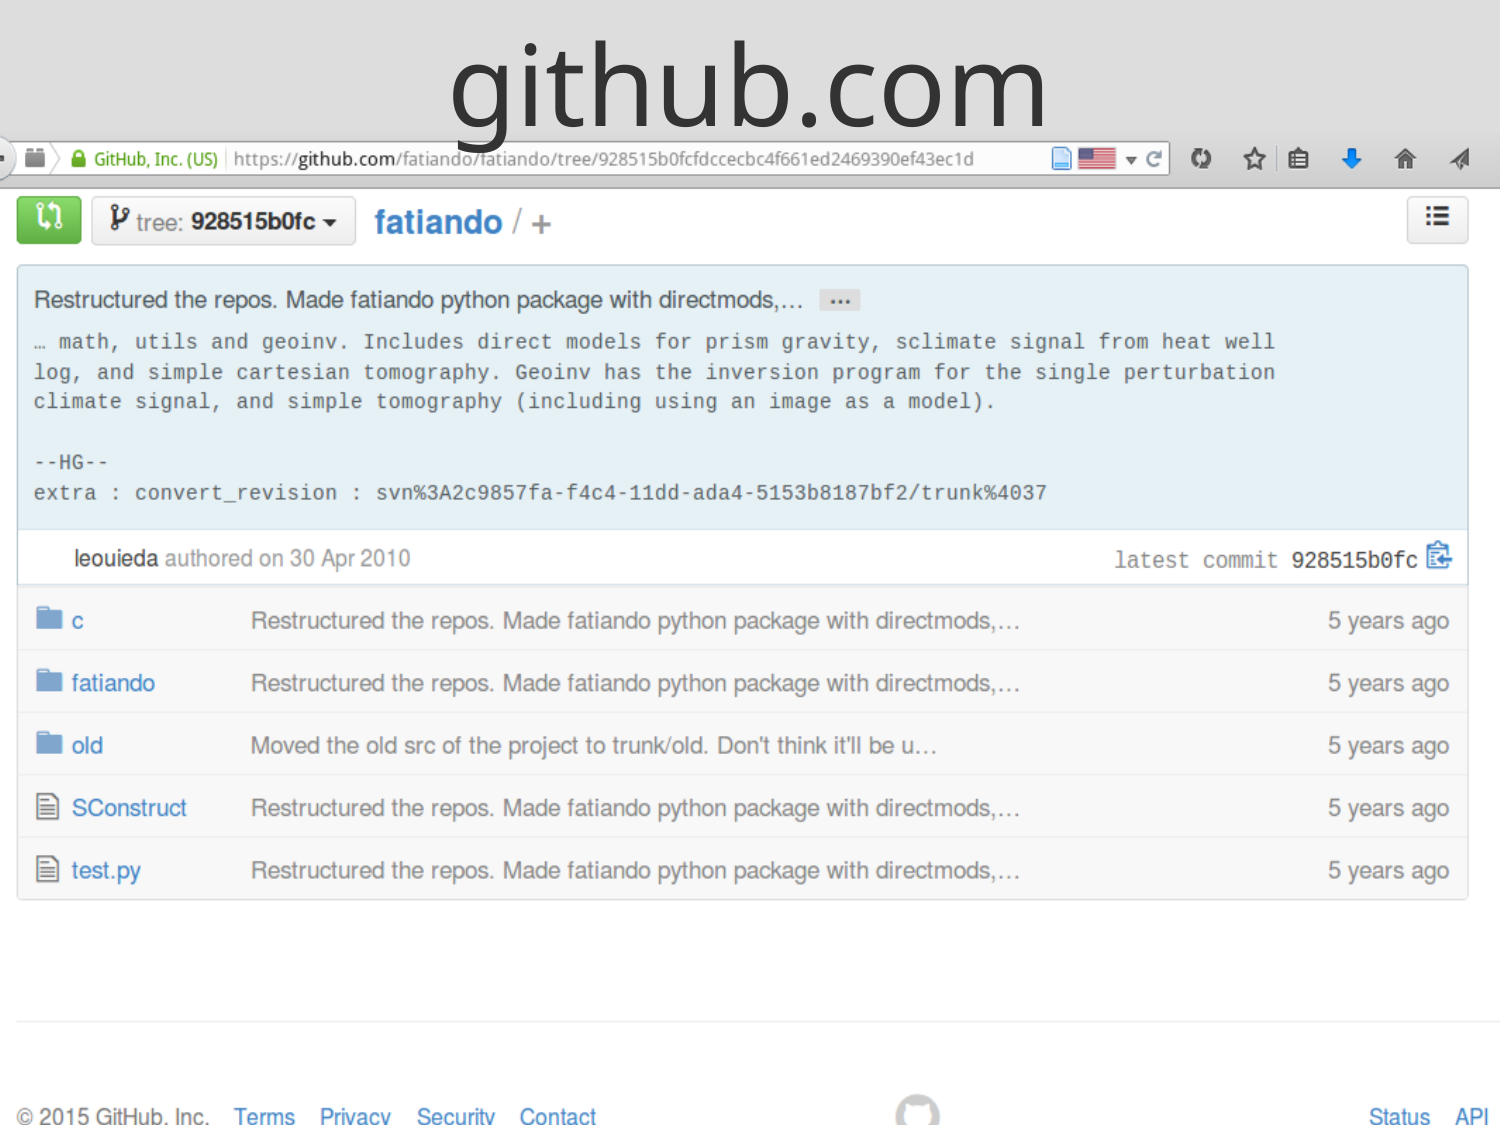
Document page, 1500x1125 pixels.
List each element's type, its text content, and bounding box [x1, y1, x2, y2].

picture [0, 131, 1500, 1125]
title github.com [298, 0, 1201, 132]
